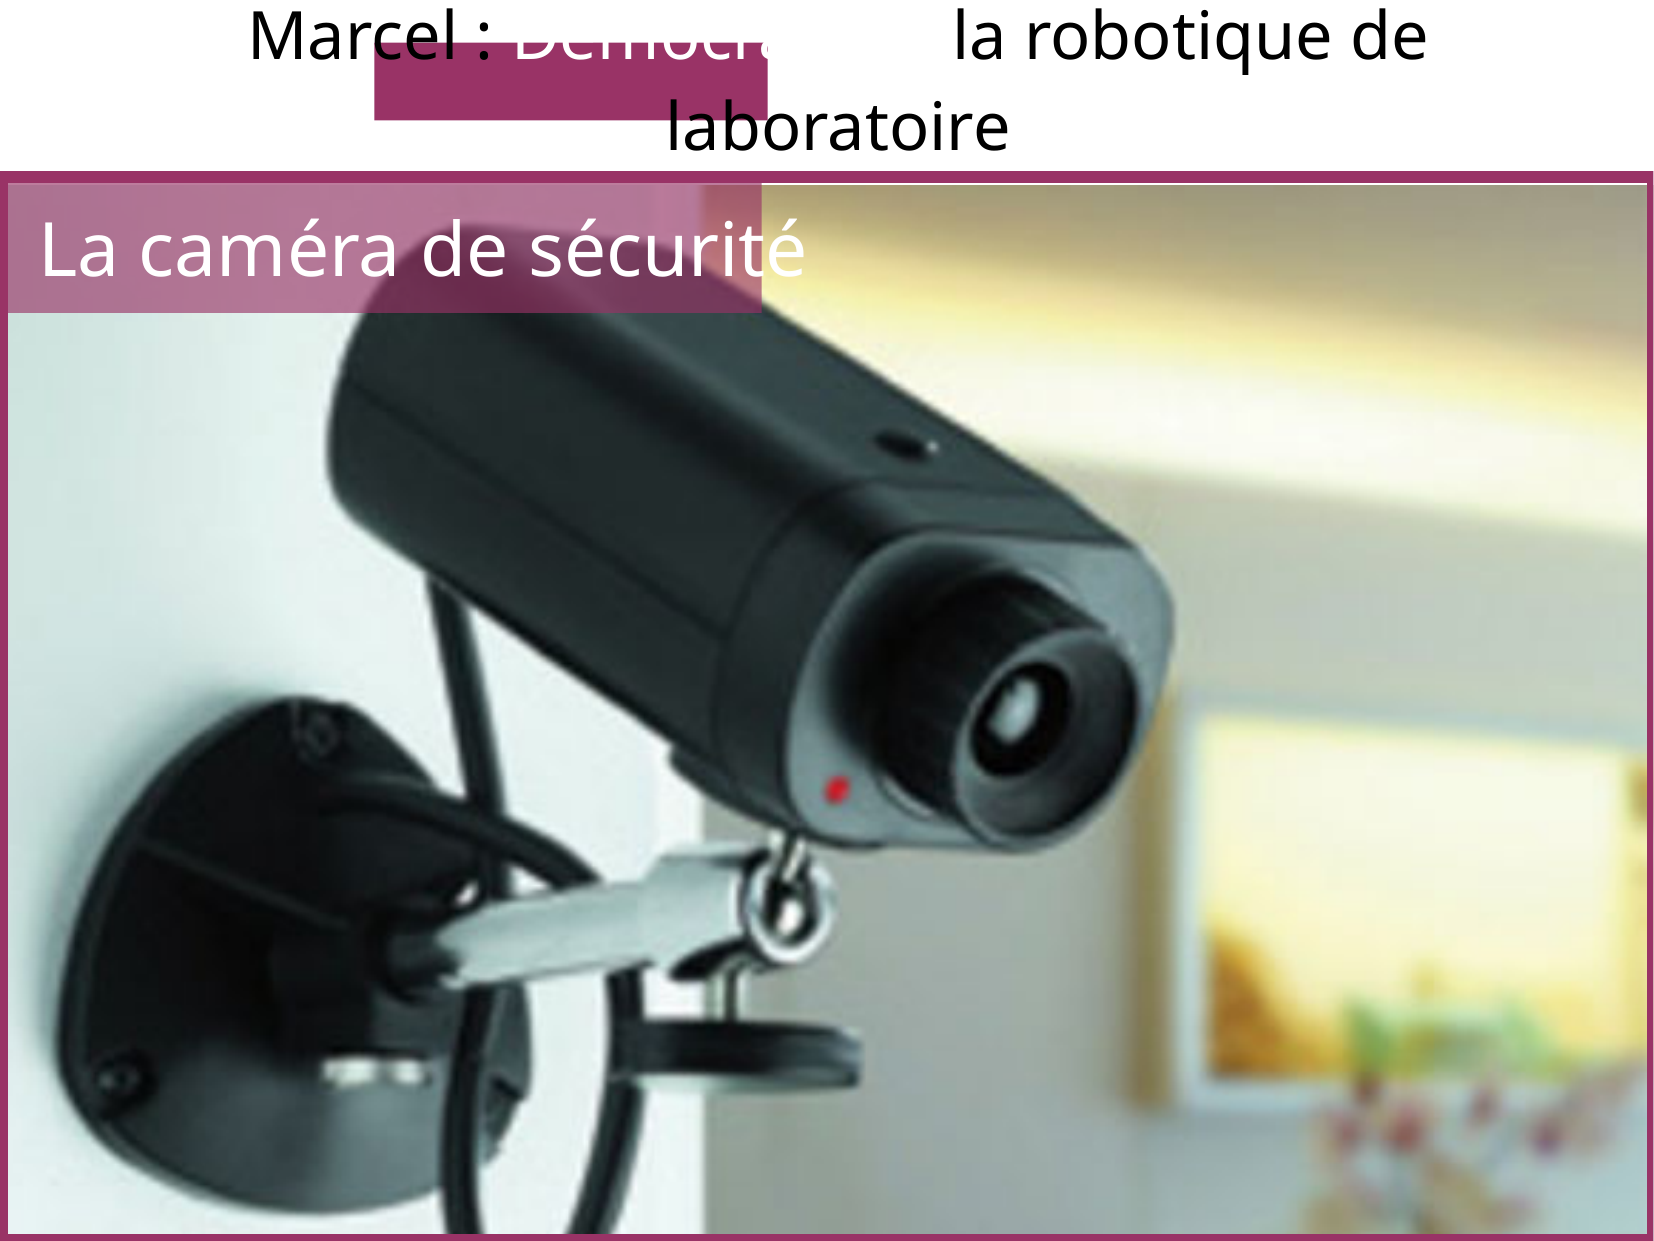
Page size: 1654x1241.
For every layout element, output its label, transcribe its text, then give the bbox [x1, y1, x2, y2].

text_box [1, 176, 762, 313]
text_box [752, 241, 762, 271]
picture [8, 185, 1647, 1234]
title Marcel : Démocratiser la robotique de laboratoire [94, 35, 1583, 123]
text_box La caméra de sécurité [23, 188, 749, 302]
